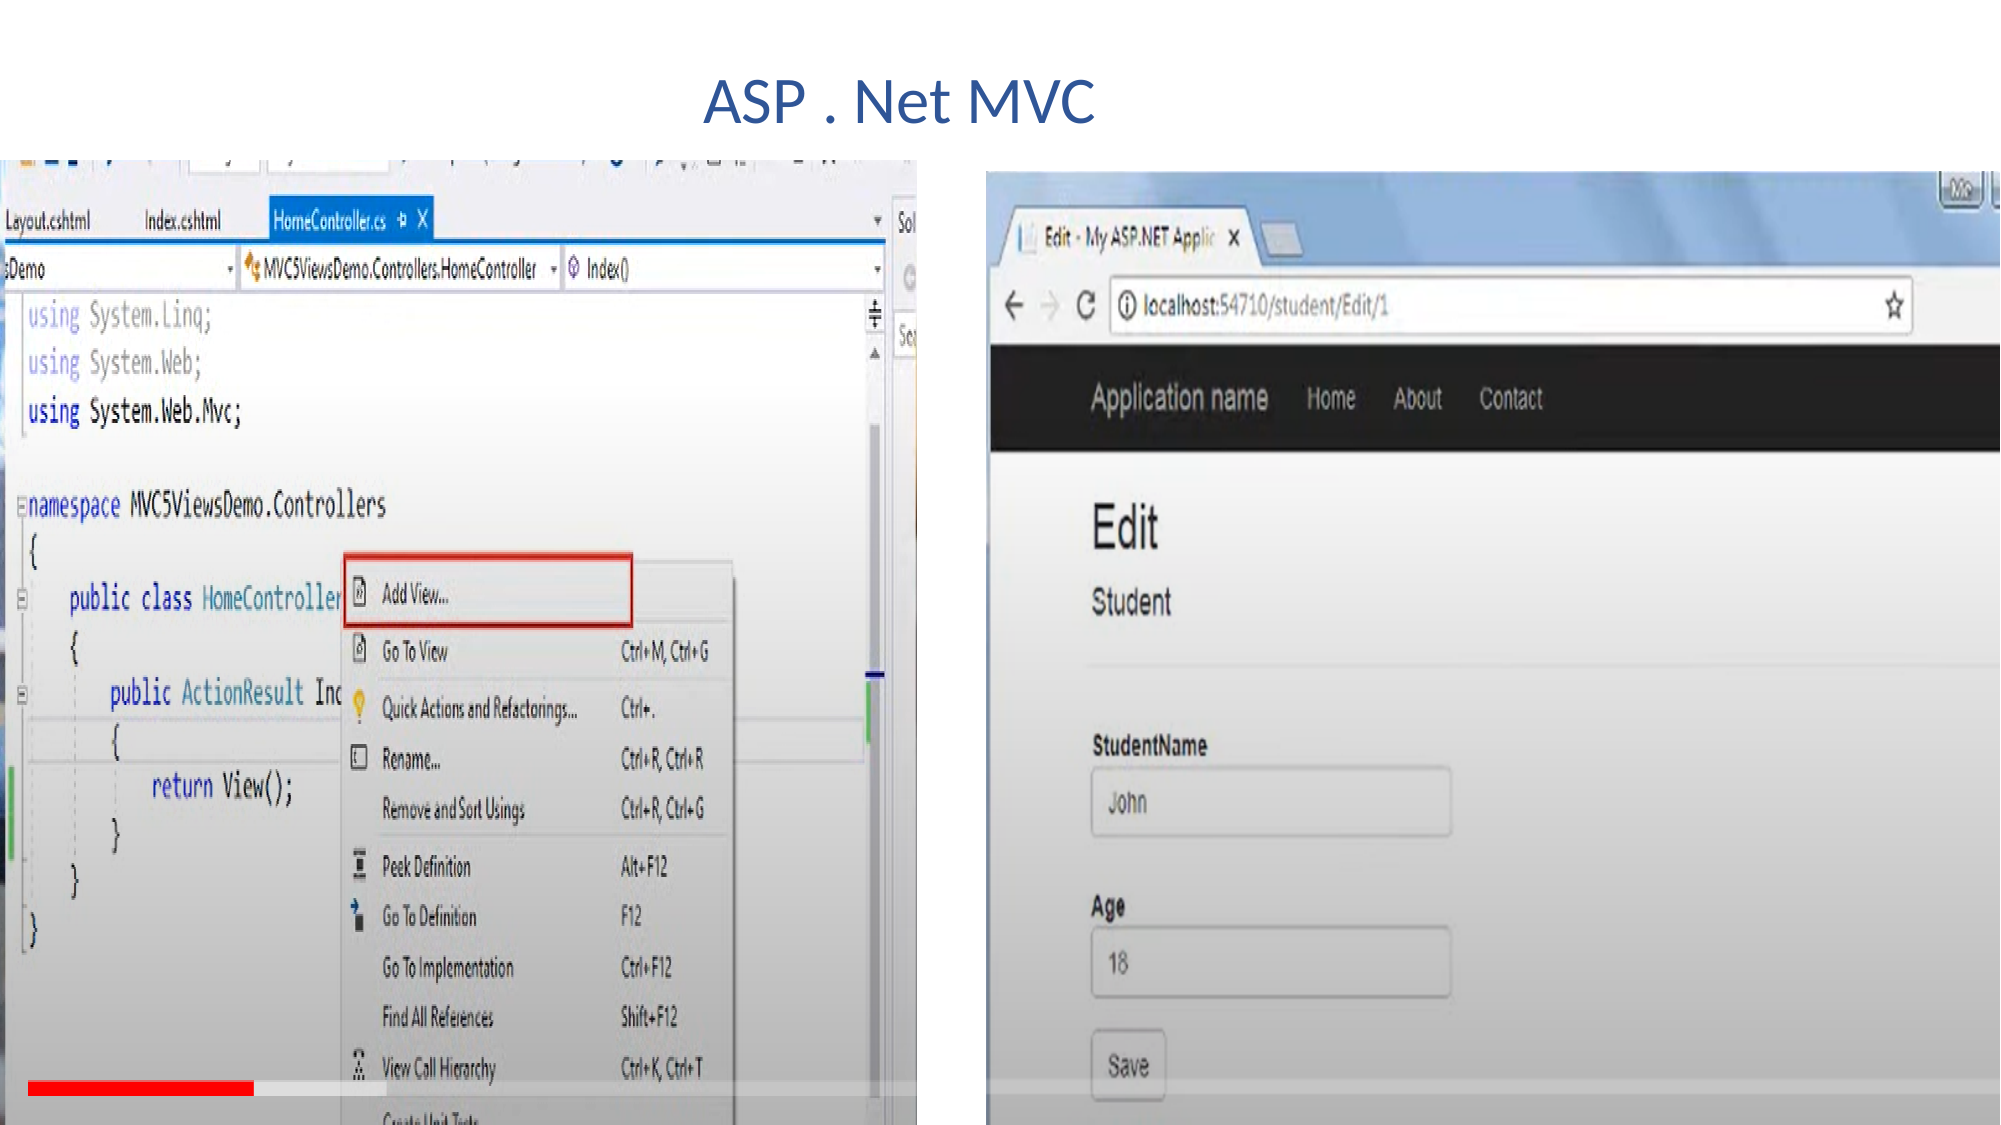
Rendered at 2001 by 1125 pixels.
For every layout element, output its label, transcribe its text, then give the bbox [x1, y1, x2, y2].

picture [0, 160, 917, 1125]
text_box ASP . Net MVC [471, 48, 1329, 145]
picture [986, 171, 2000, 1125]
